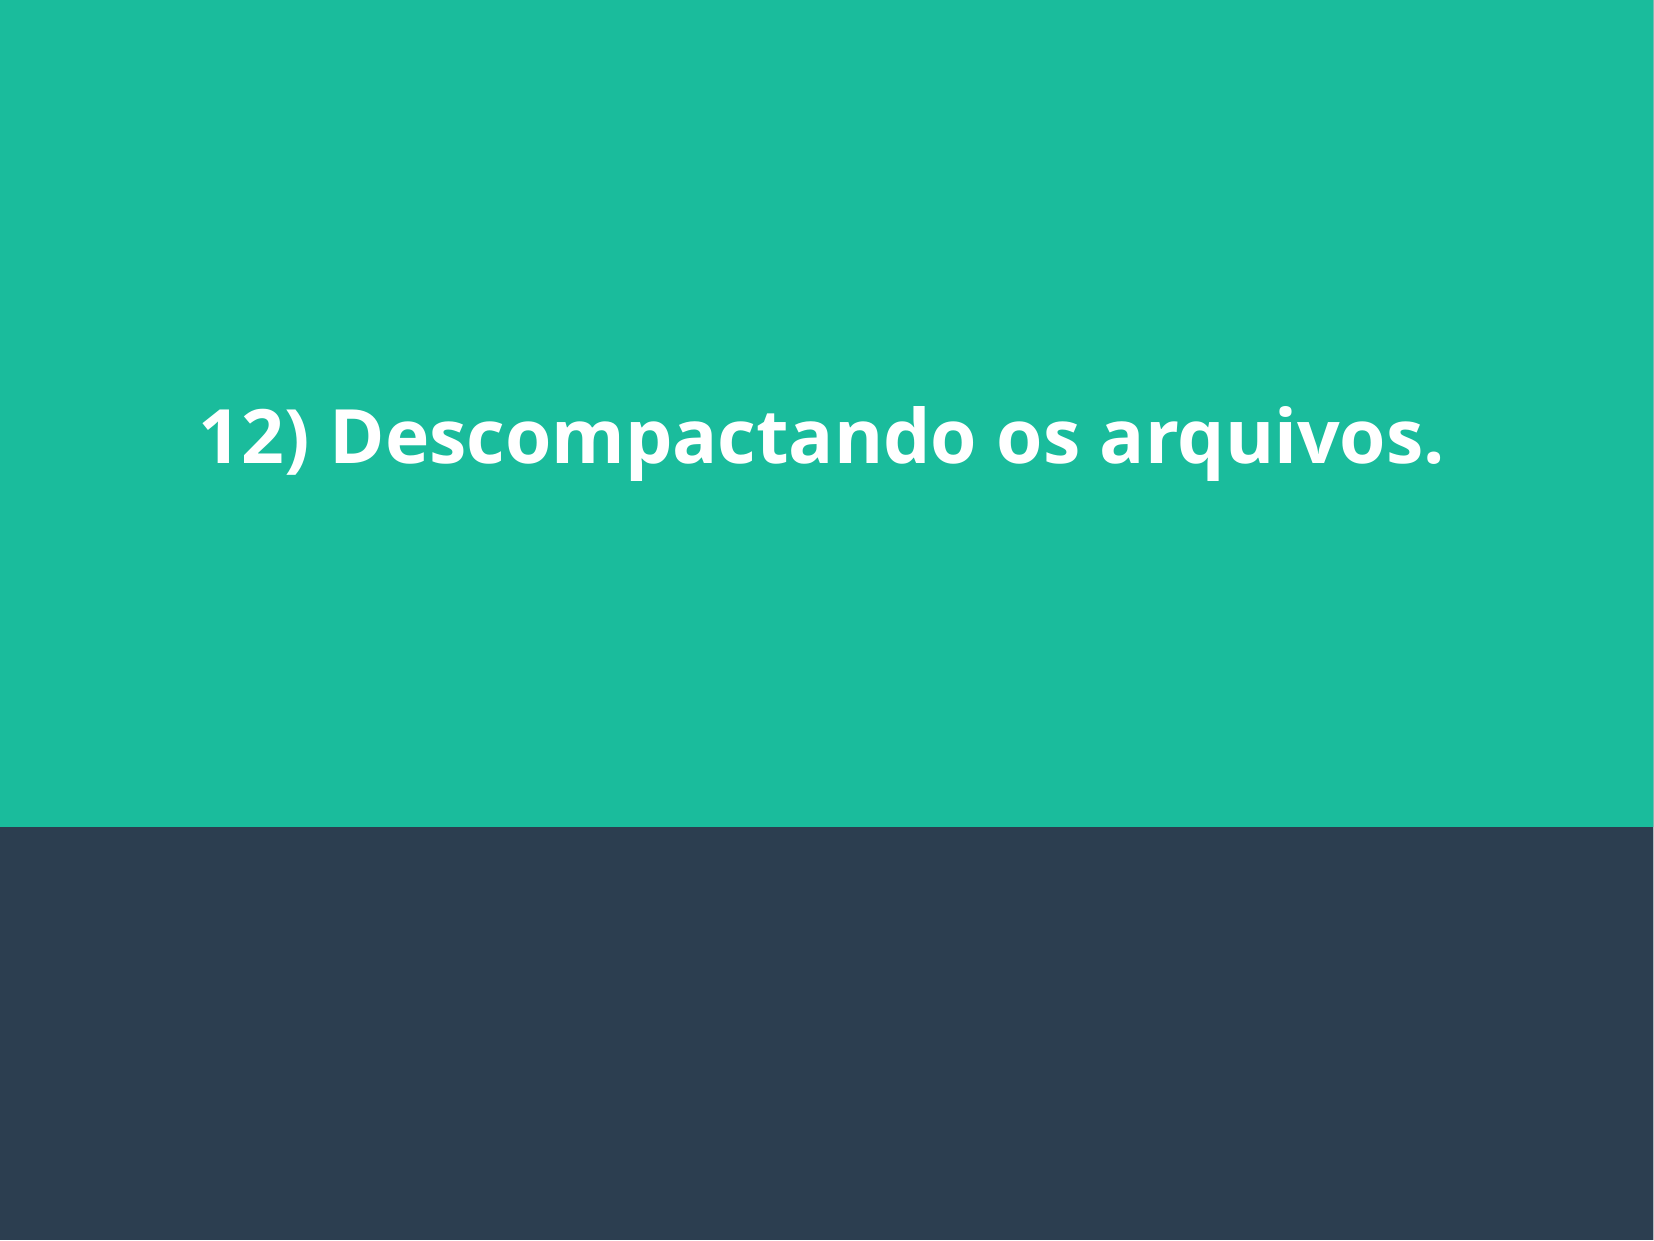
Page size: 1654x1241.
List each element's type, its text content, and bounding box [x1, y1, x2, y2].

title 12) Descompactando os arquivos. [54, 330, 1591, 488]
